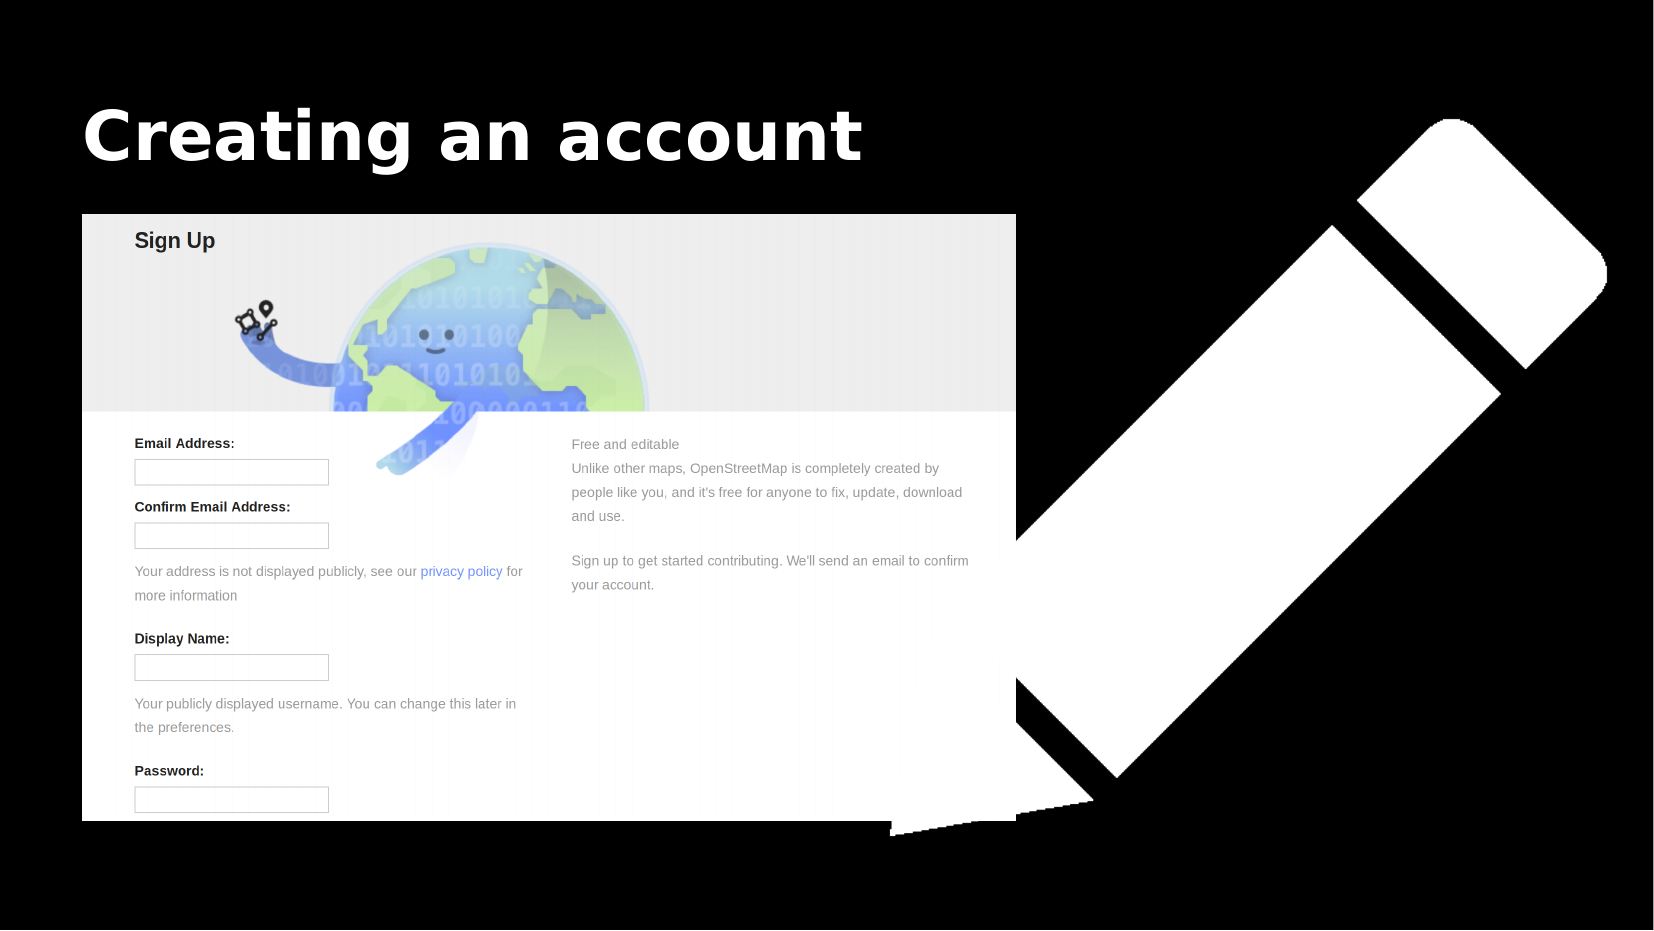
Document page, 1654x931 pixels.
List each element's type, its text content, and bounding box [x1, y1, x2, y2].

picture [82, 106, 1619, 851]
title Creating an account [82, 59, 1571, 214]
